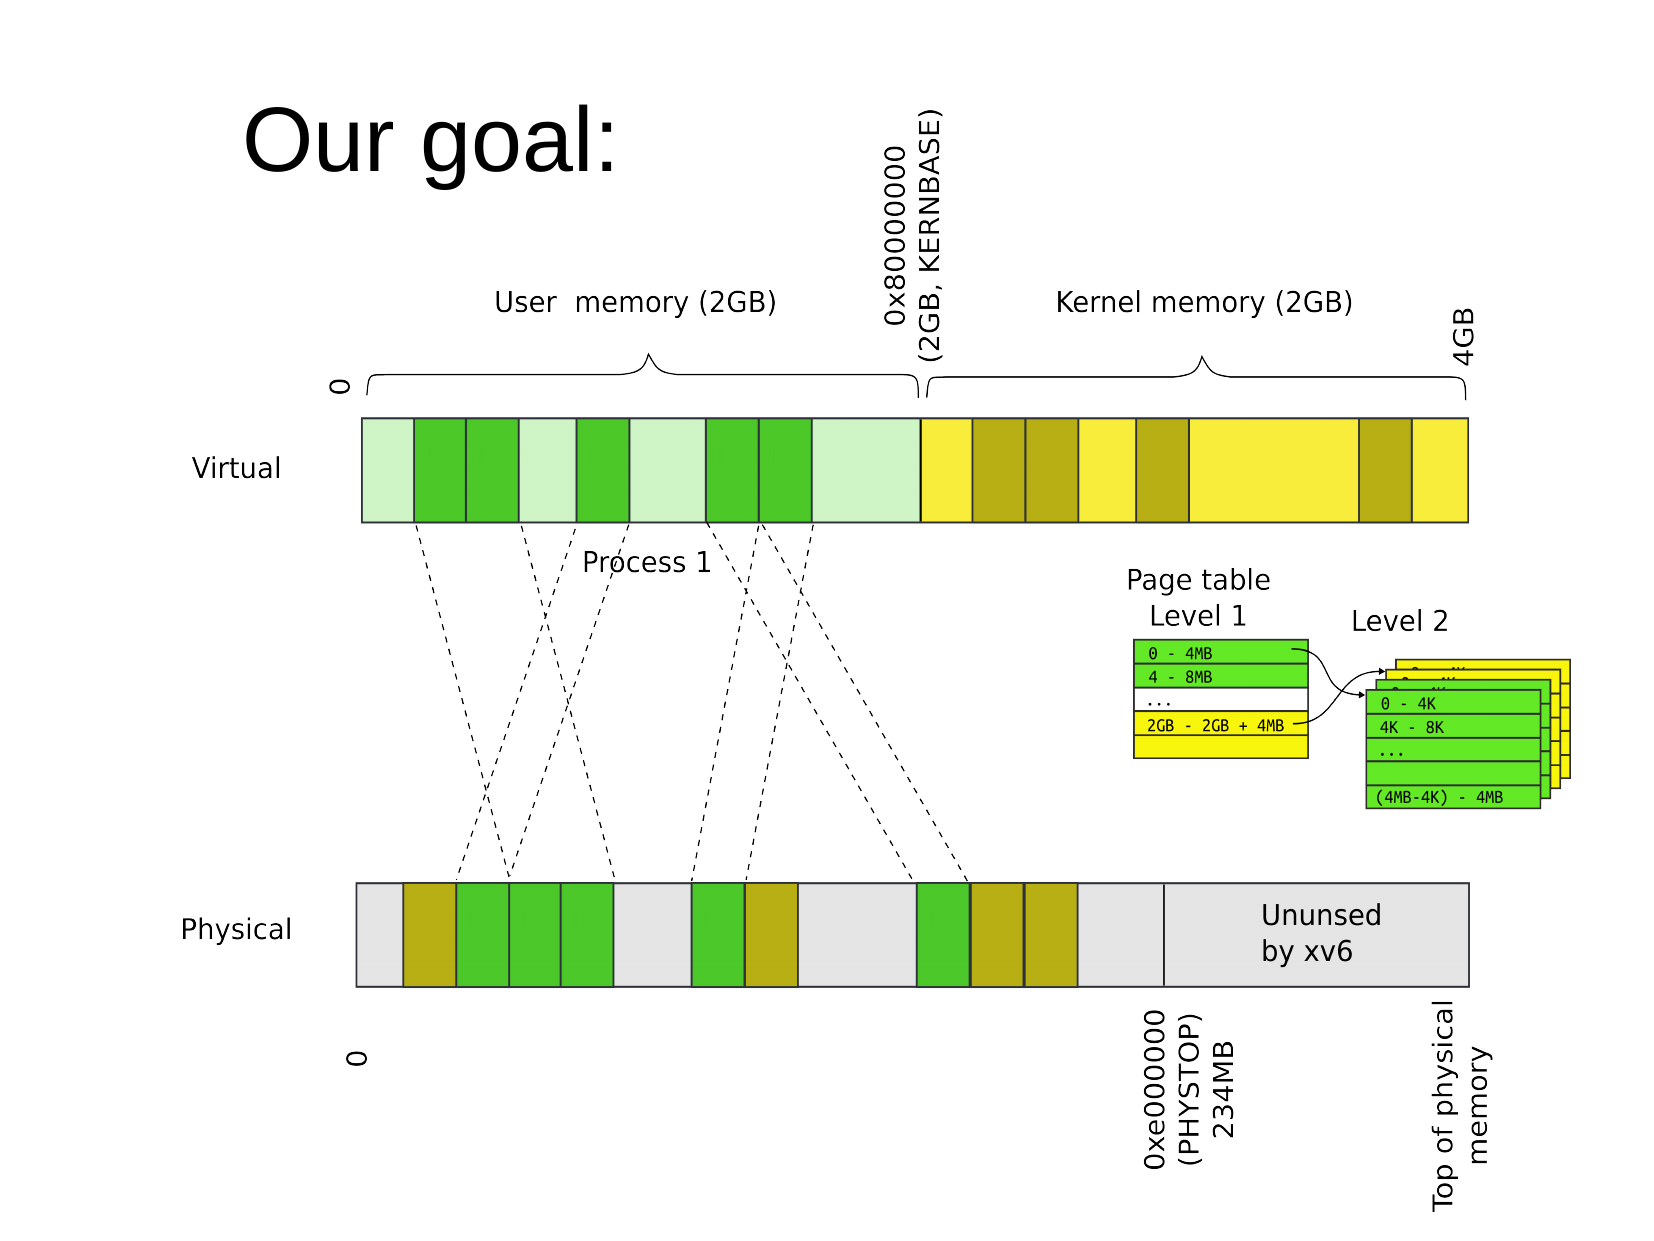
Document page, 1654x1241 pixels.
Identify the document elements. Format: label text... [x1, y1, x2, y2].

picture [183, 110, 1571, 1212]
title Our goal: [37, 65, 826, 216]
